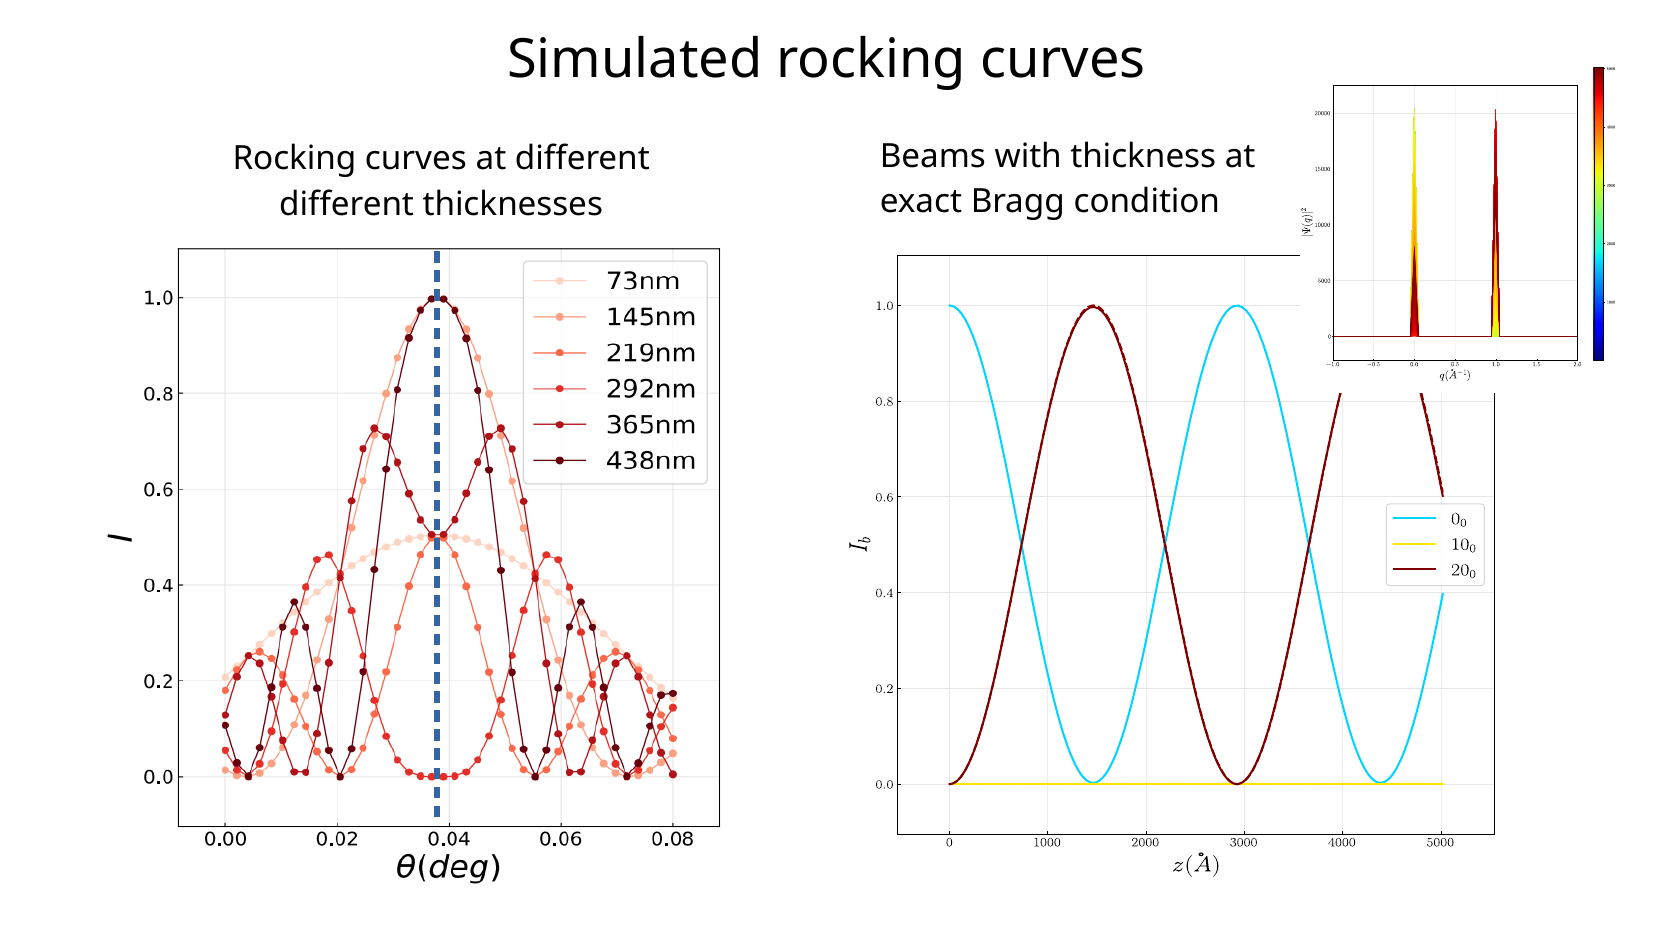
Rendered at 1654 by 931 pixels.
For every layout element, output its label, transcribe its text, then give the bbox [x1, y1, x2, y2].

title Simulated rocking curves [0, 0, 1654, 116]
text_box Beams with thickness at exact Bragg condition [865, 124, 1281, 258]
picture [79, 199, 739, 904]
picture [788, 50, 1616, 913]
text_box Rocking curves at different different thicknesses [162, 126, 721, 260]
